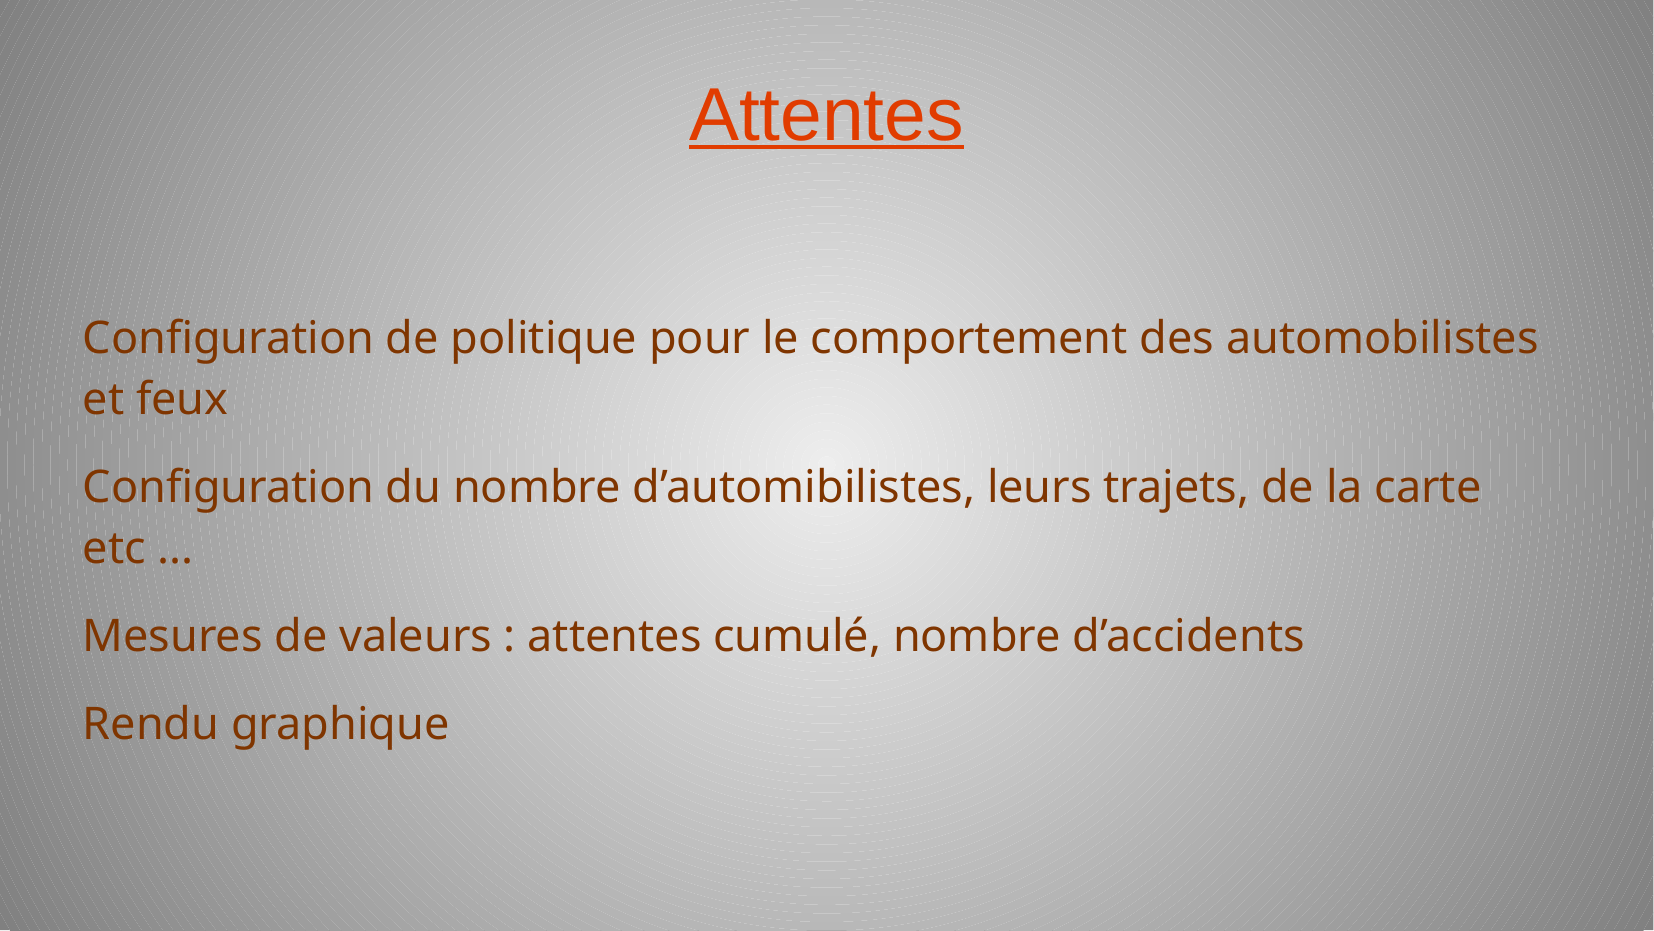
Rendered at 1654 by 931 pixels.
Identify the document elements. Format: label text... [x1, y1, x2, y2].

list Configuration de politique pour le comportement des automobilistes et feux Configuration du nombre d’automibilistes, leurs trajets, de la carte etc ... Mesures de valeurs : attentes cumulé, nombre d’accidents Rendu graphique [82, 217, 1571, 758]
title Attentes [82, 37, 1571, 193]
